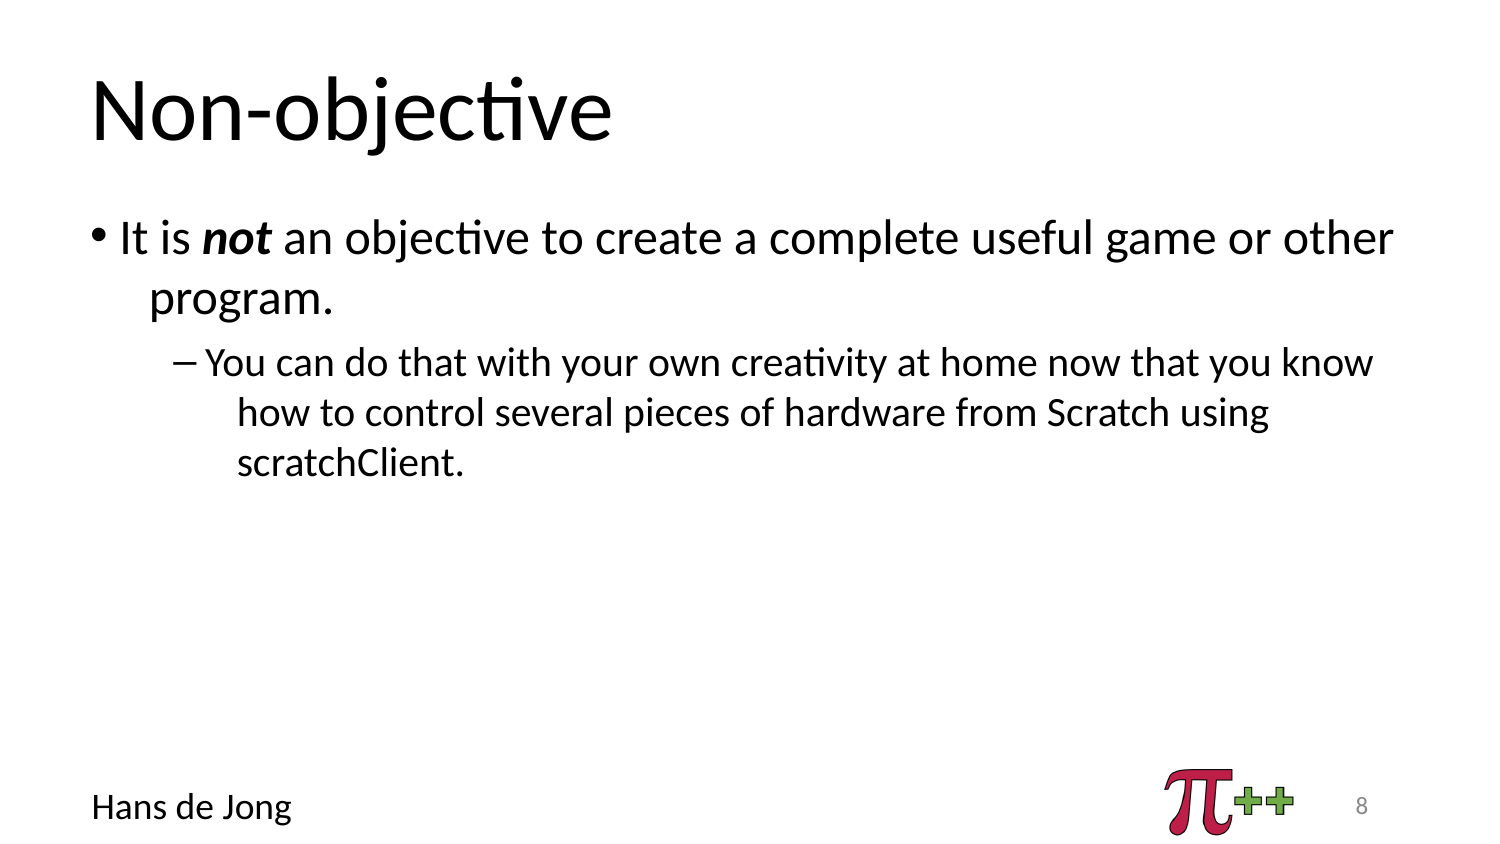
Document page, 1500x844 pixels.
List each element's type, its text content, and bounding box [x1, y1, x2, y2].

list It is not an objective to create a complete useful game or other program. You can do that with your own creativity at home now that you know how to control several pieces of hardware from Scratch using scratchClient. [75, 196, 1426, 754]
title Non-objective [75, 33, 1426, 175]
text_box 8 [1340, 782, 1426, 827]
